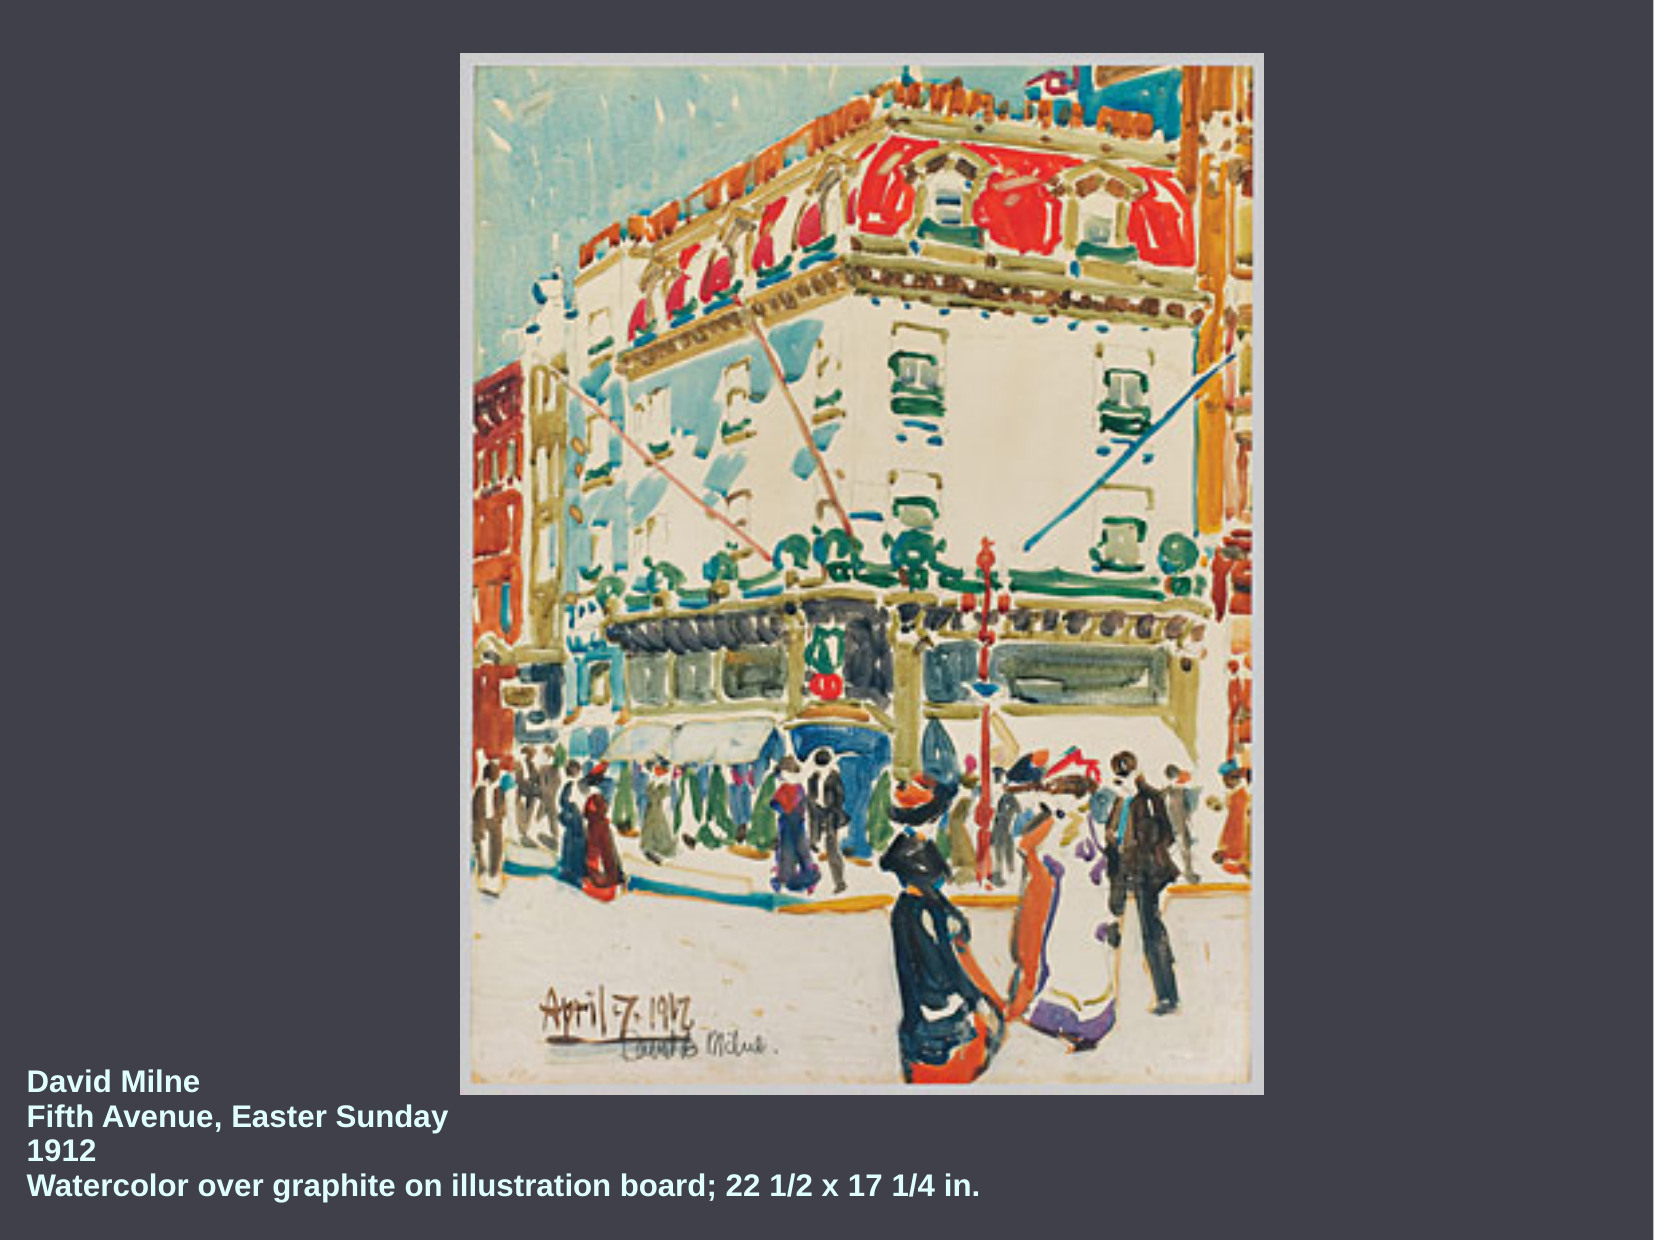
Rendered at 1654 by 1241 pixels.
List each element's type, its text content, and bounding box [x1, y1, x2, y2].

text_box David Milne Fifth Avenue, Easter Sunday 1912 Watercolor over graphite on illustration board; 22 1/2 x 17 1/4 in. [11, 1056, 1548, 1211]
picture [460, 53, 1264, 1056]
